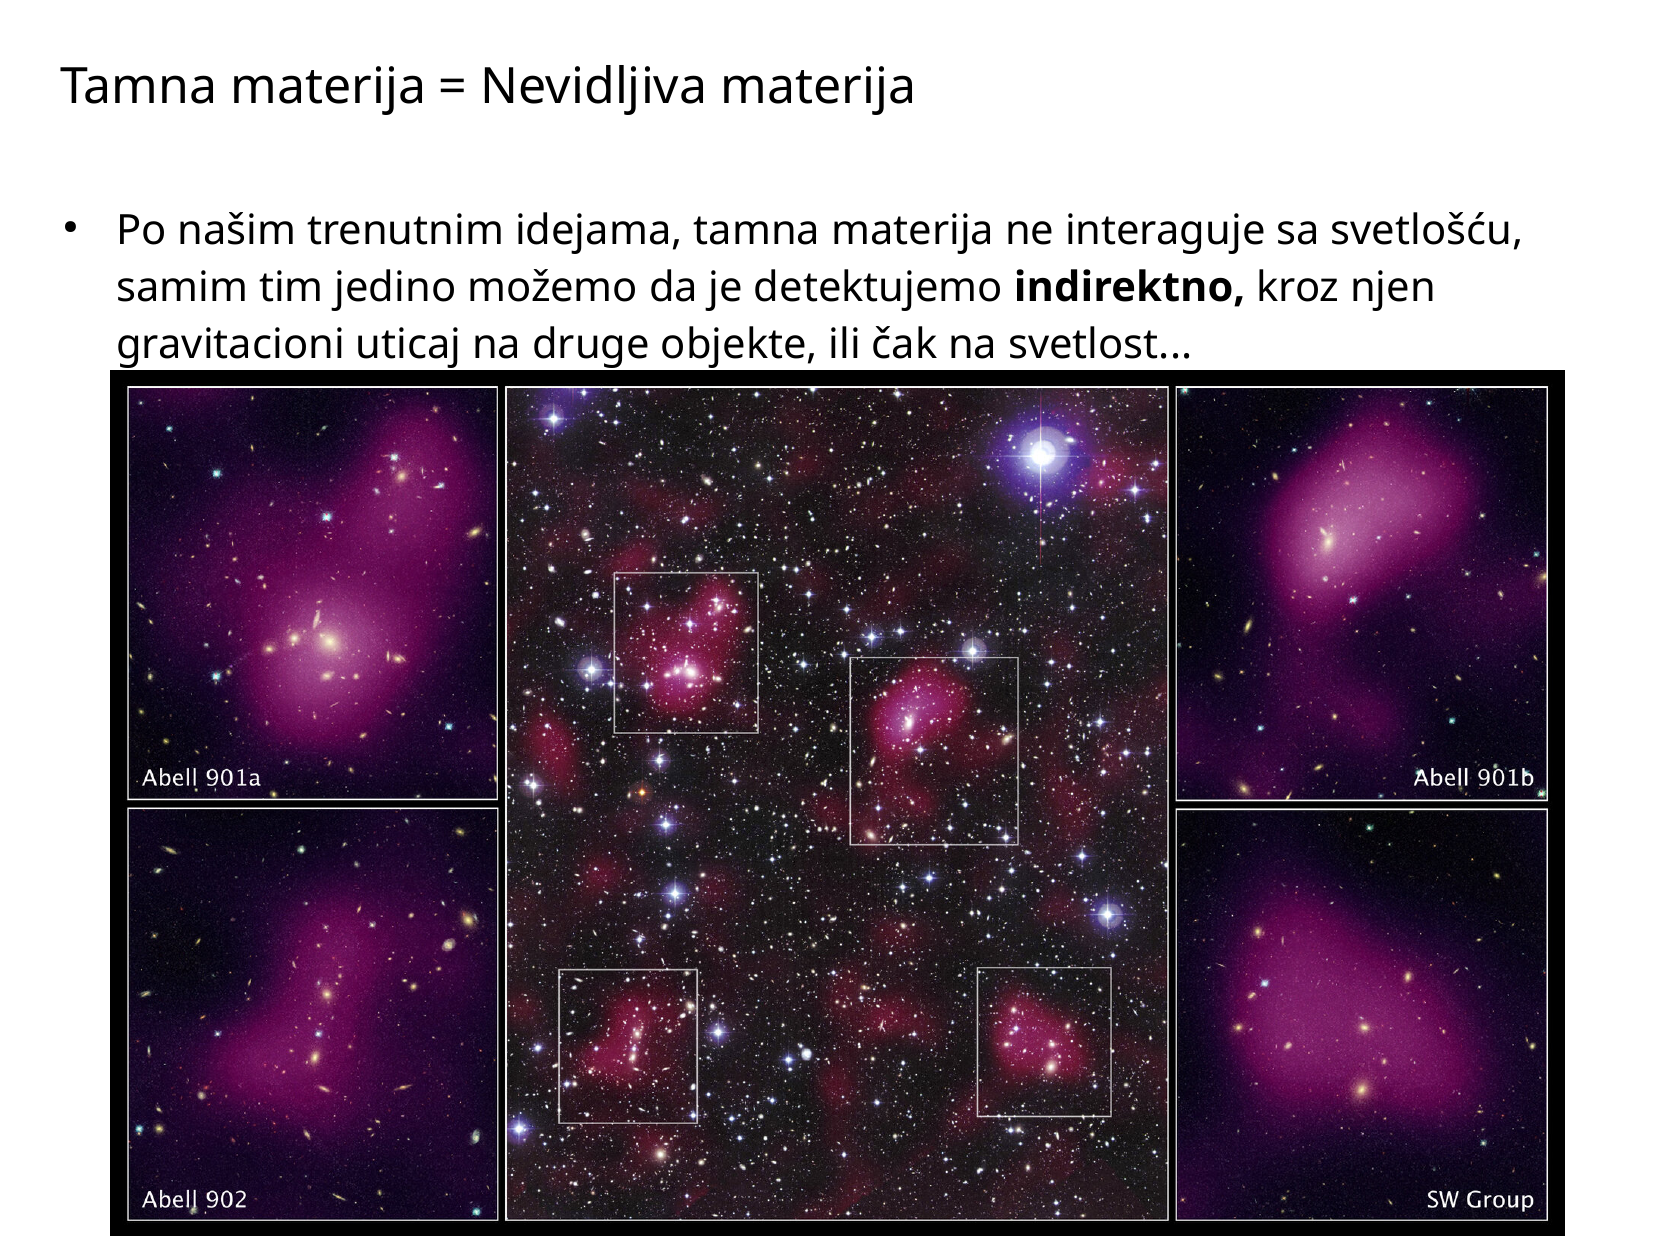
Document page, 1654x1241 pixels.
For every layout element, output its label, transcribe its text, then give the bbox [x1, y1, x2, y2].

list Po našim trenutnim idejama, tamna materija ne interaguje sa svetlošću, samim tim jedino možemo da je detektujemo indirektno, kroz njen gravitacioni uticaj na druge objekte, ili čak na svetlost... [45, 199, 1635, 1173]
picture [110, 370, 1565, 1236]
title Tamna materija = Nevidljiva materija [59, 17, 1648, 150]
